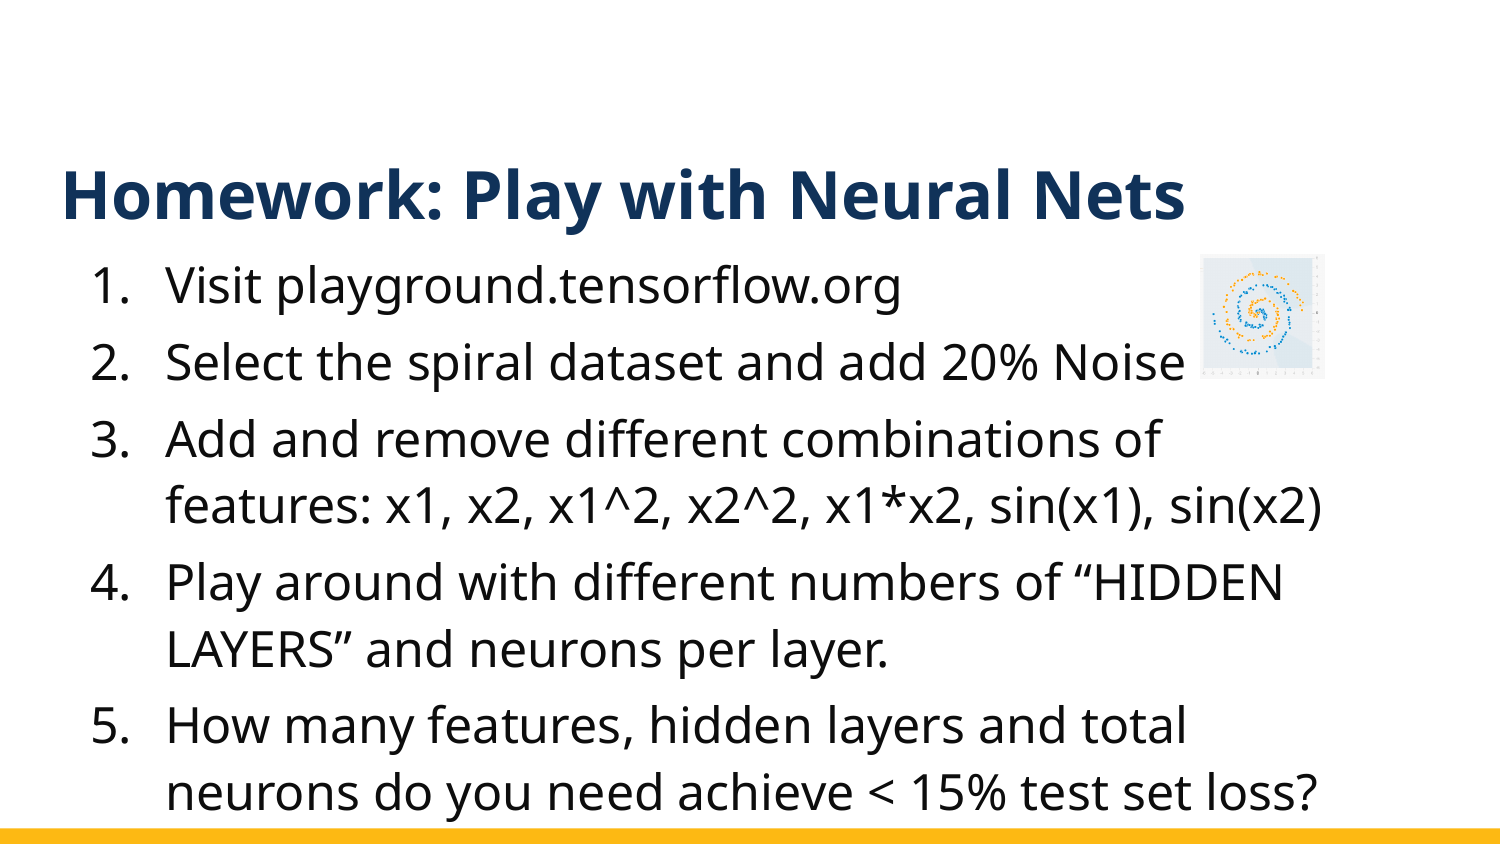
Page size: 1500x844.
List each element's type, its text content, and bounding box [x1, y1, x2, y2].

title Homework: Play with Neural Nets [45, 0, 1470, 241]
text_box Visit playground.tensorflow.org Select the spiral dataset and add 20% Noise Add and remove different combinations of features: x1, x2, x1^2, x2^2, x1*x2, sin(x1), sin(x2) Play around with different numbers of “HIDDEN LAYERS” and neurons per layer. How many features, hidden layers and total neurons do you need achieve < 15% test set loss? [75, 161, 1372, 579]
picture [1200, 254, 1325, 379]
